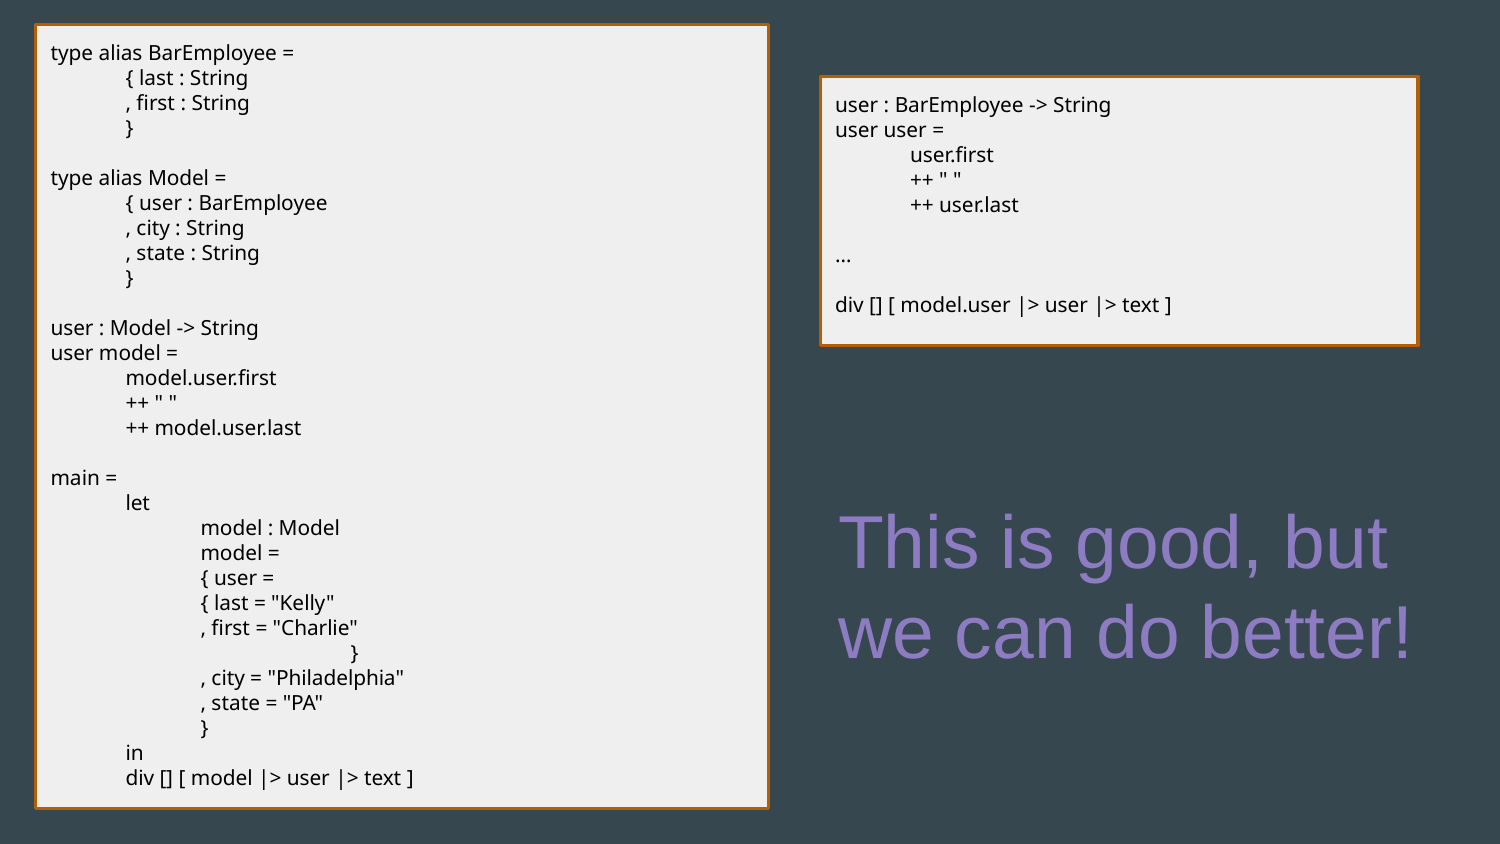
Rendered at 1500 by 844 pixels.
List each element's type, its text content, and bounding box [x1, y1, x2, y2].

text_box This is good, but we can do better! [823, 478, 1445, 730]
text_box user : BarEmployee -> String user user = user.first ++ " " ++ user.last … div [] [ model.user |> user |> text ] [820, 76, 1419, 346]
text_box type alias BarEmployee = { last : String , first : String } type alias Model = { user : BarEmployee , city : String , state : String } user : Model -> String user model = model.user.first ++ " " ++ model.user.last main = let model : Model model = { user = { last = "Kelly" , first = "Charlie" } , city = "Philadelphia" , state = "PA" } in div [] [ model |> user |> text ] [35, 24, 769, 809]
